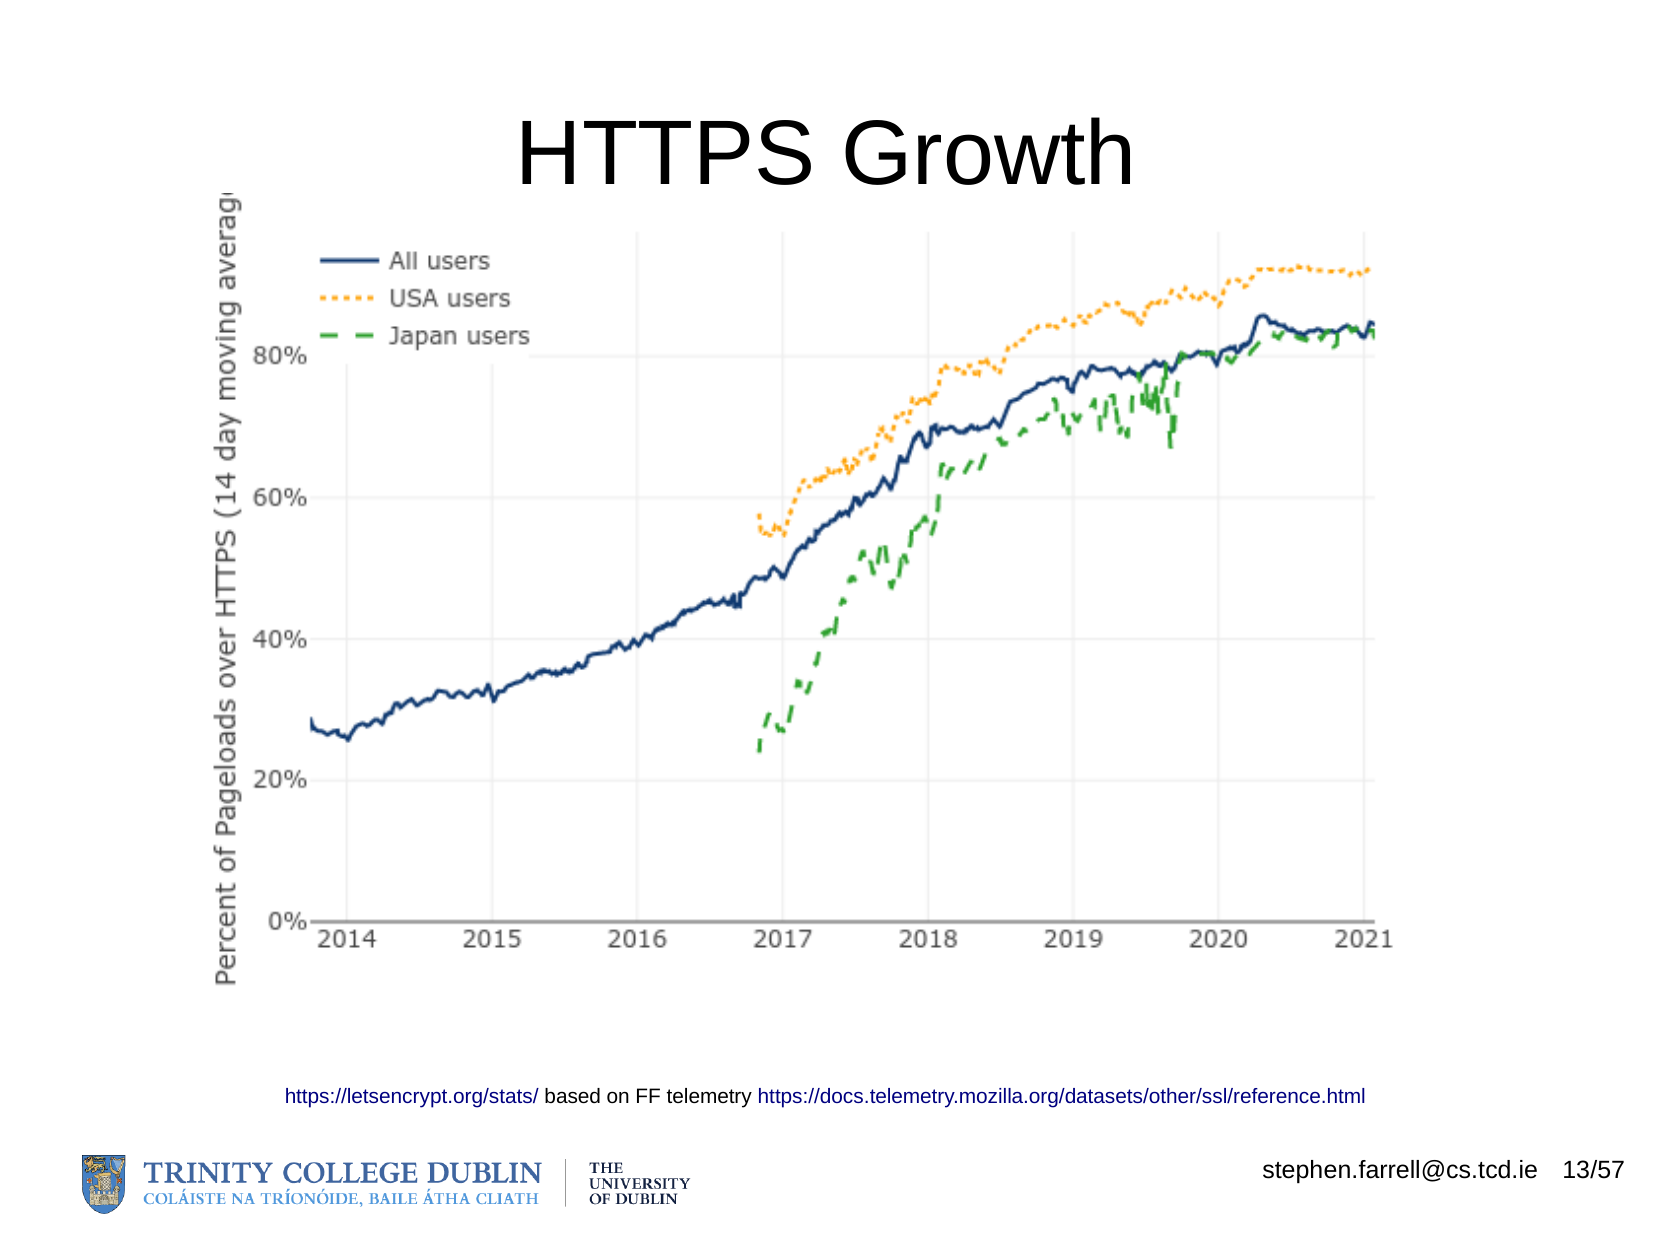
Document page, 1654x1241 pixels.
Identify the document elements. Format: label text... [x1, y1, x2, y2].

text_box https://letsencrypt.org/stats/ based on FF telemetry https://docs.telemetry.mozilla.org/datasets/other/ssl/reference.html [270, 1080, 1394, 1186]
picture [82, 1155, 694, 1214]
title HTTPS Growth [82, 49, 1571, 257]
picture [153, 193, 1533, 1080]
